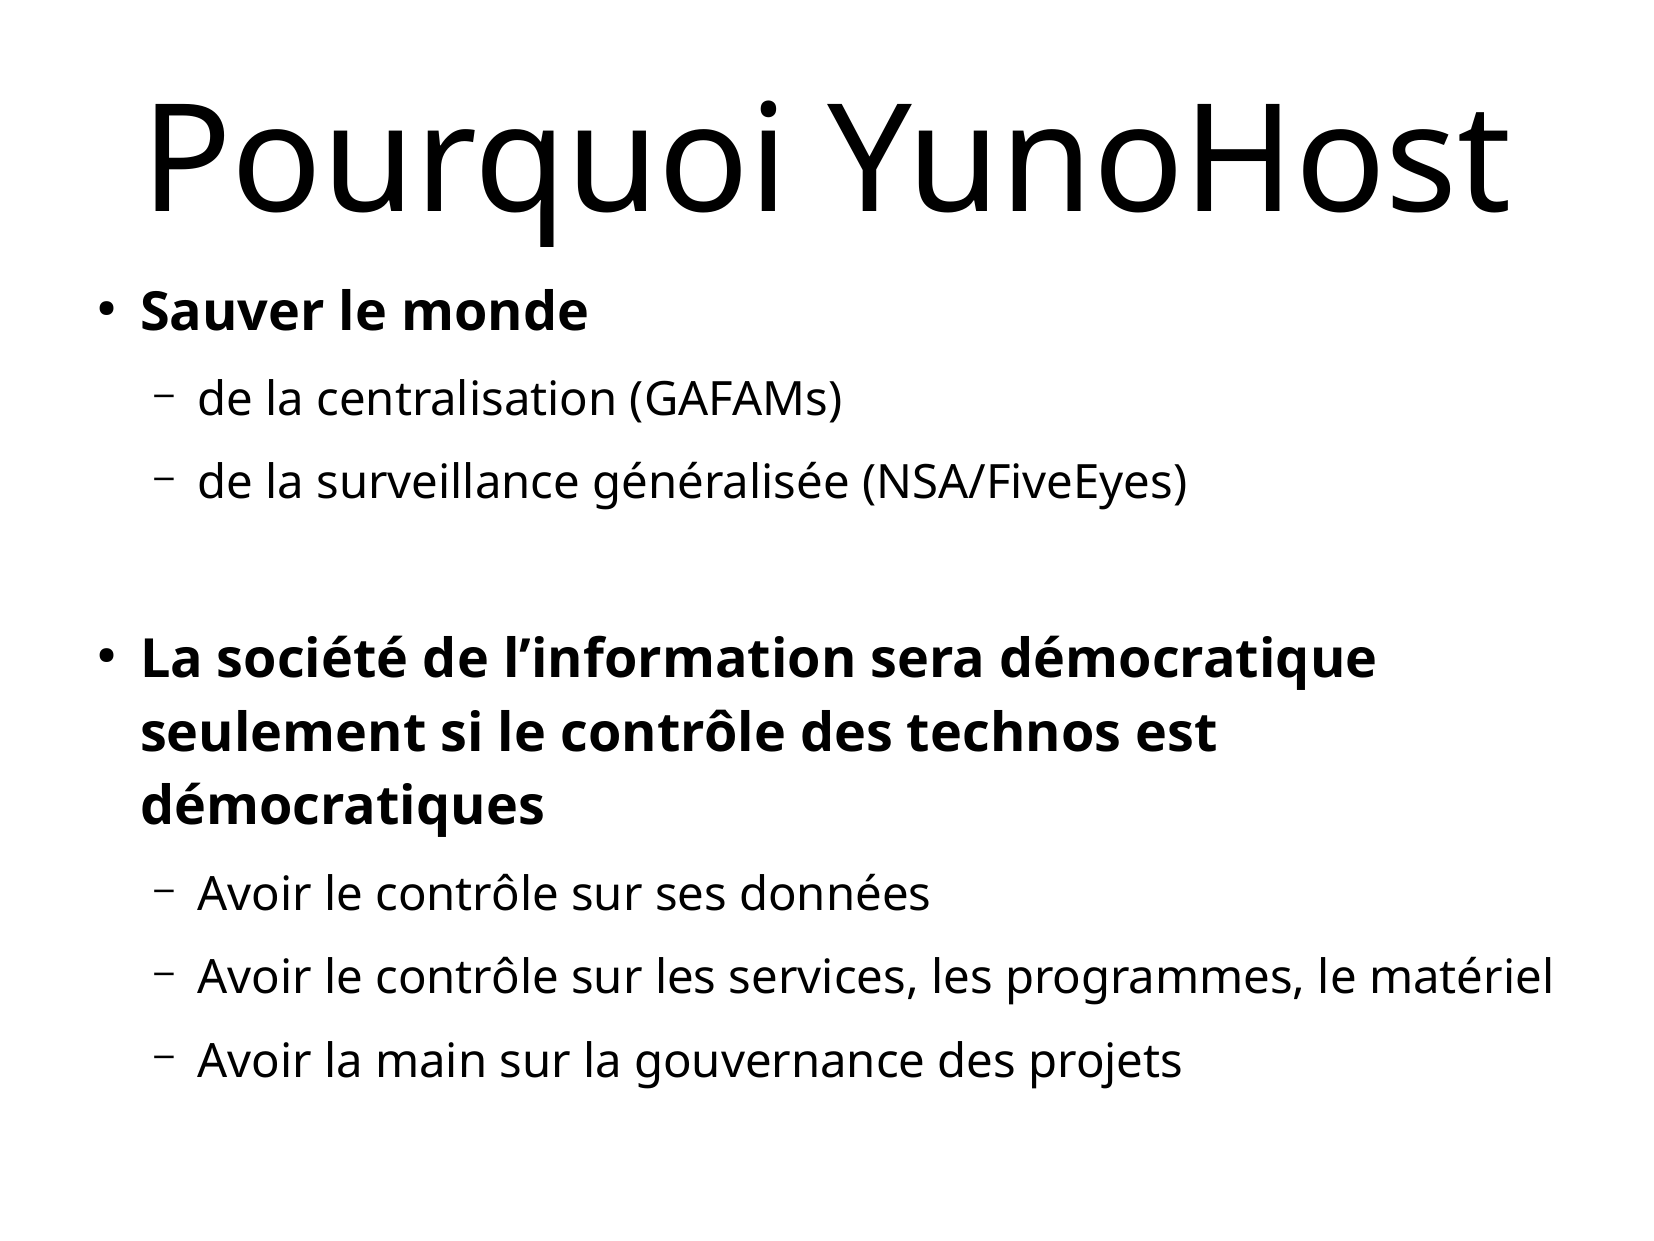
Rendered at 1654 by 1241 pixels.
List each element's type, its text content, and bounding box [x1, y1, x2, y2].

list Sauver le monde de la centralisation (GAFAMs) de la surveillance généralisée (NSA/FiveEyes) La société de l’information sera démocratique seulement si le contrôle des technos est démocratiques Avoir le contrôle sur ses données Avoir le contrôle sur les services, les programmes, le matériel Avoir la main sur la gouvernance des projets [82, 272, 1571, 1138]
title Pourquoi YunoHost [82, 49, 1571, 257]
